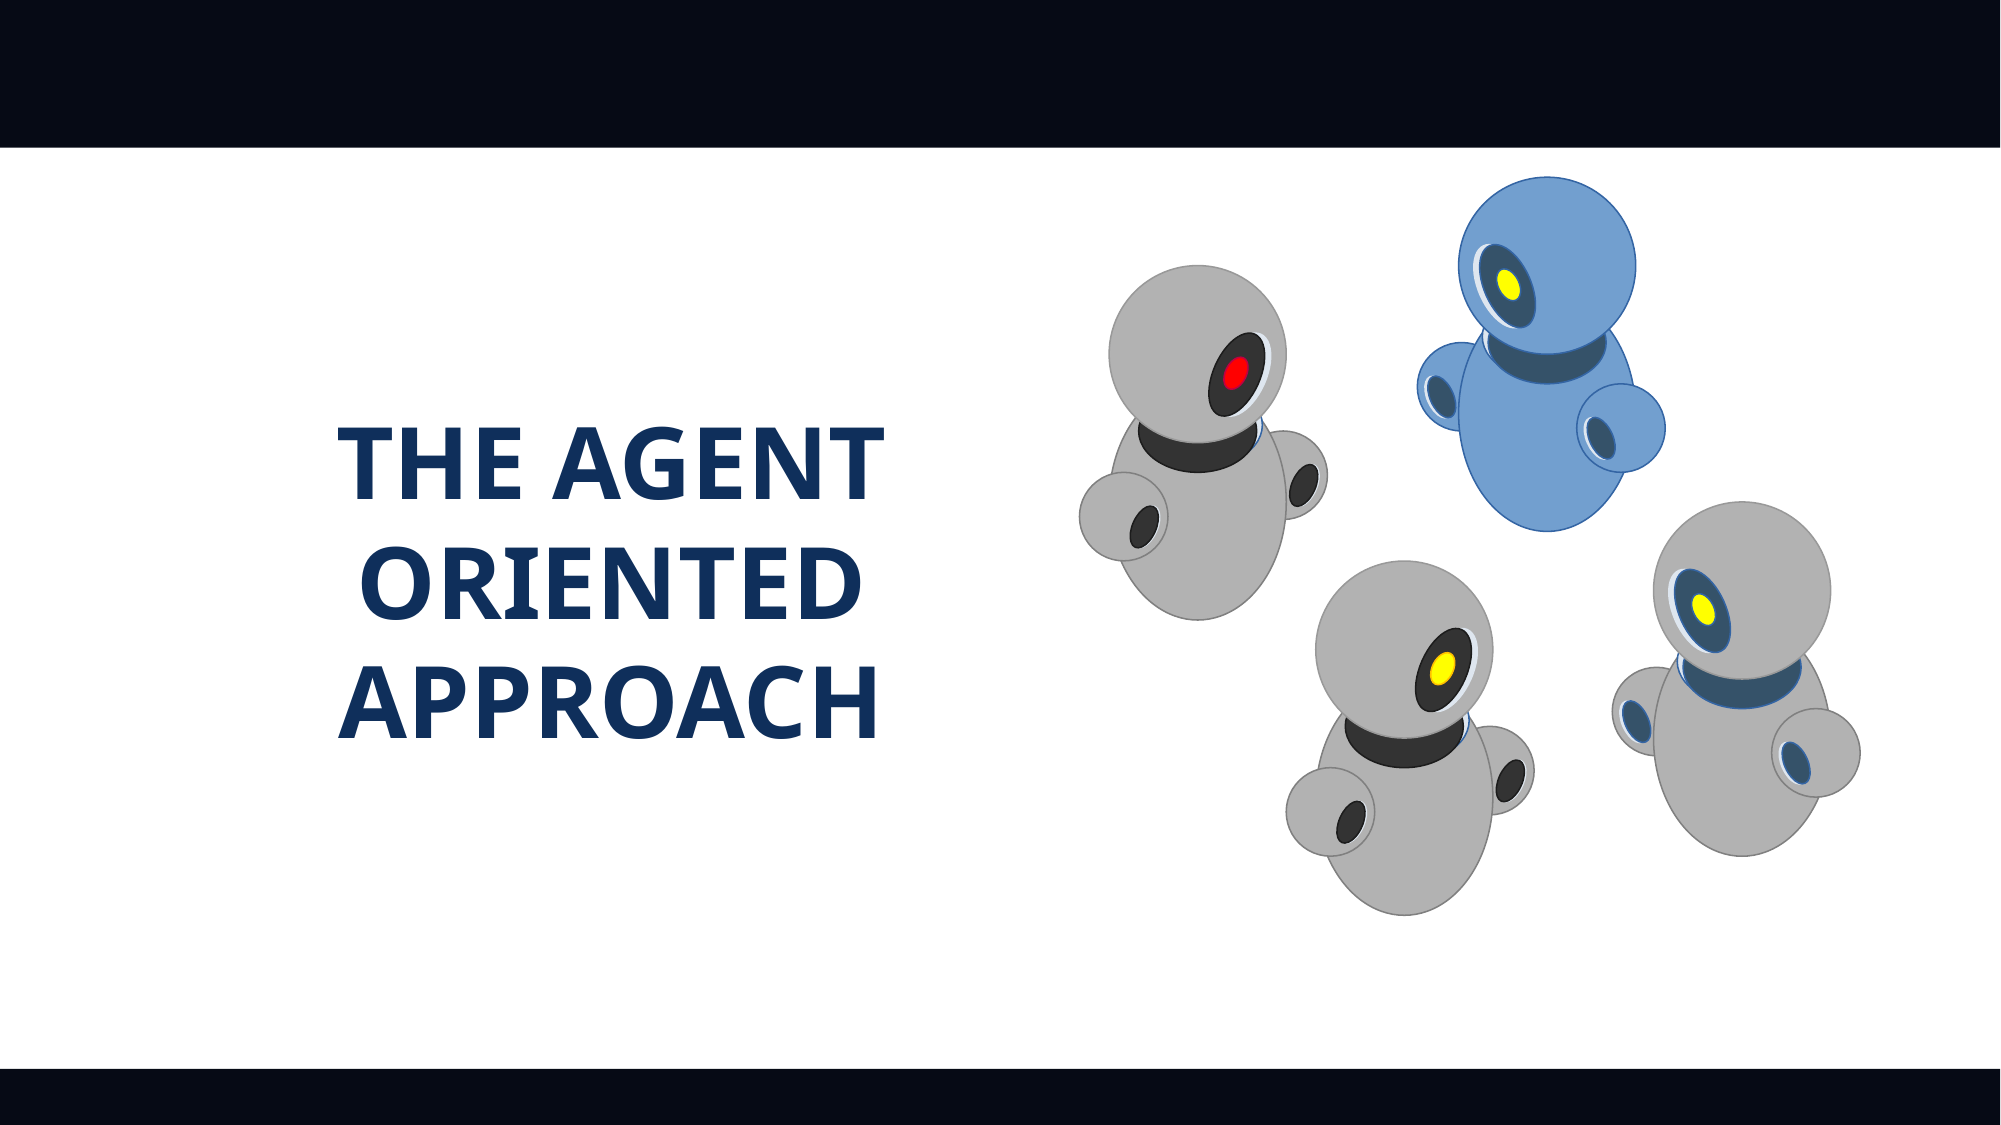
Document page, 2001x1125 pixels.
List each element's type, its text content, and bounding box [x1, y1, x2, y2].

text_box [1286, 561, 1535, 916]
text_box [1079, 265, 1328, 621]
text_box [1612, 501, 1861, 857]
text_box THE AGENT ORIENTED APPROACH [137, 391, 1086, 767]
text_box [1417, 177, 1666, 532]
